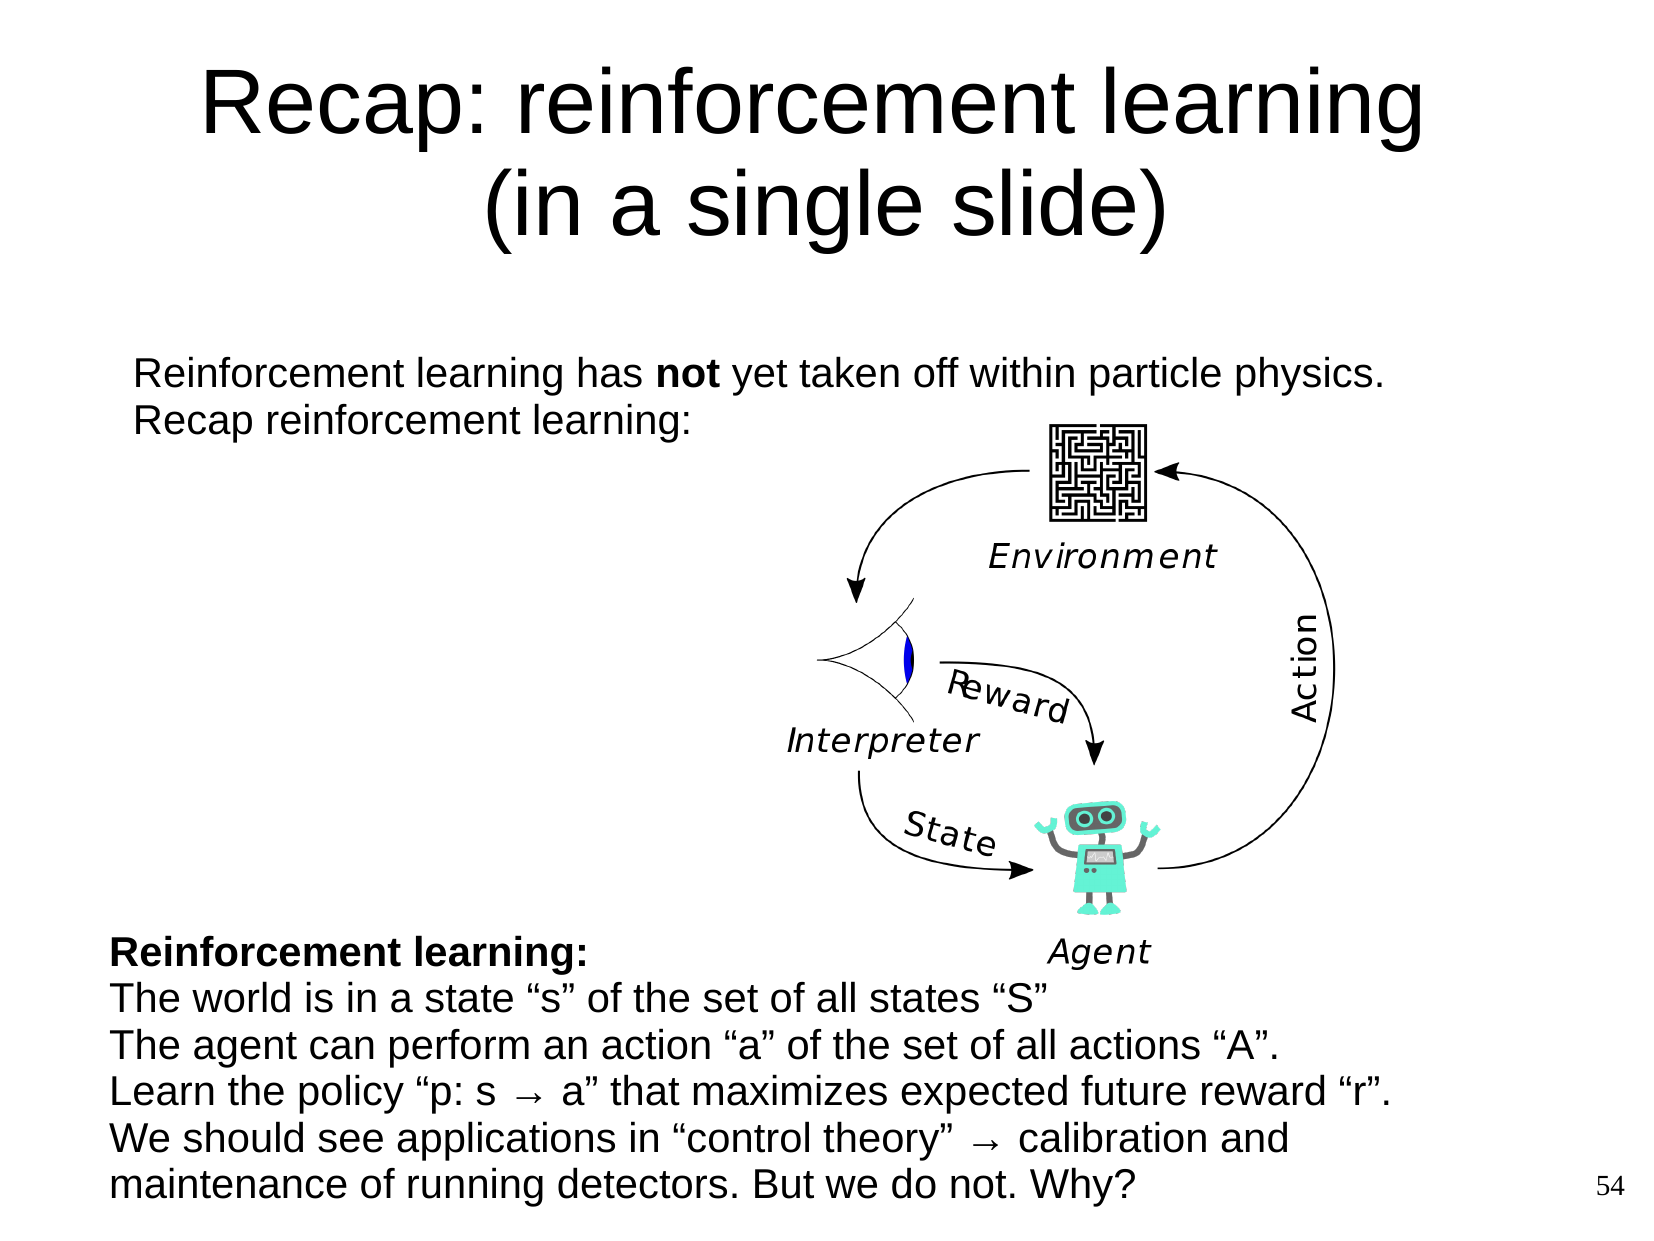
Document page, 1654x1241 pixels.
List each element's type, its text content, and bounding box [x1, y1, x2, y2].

title Recap: reinforcement learning (in a single slide) [82, 49, 1571, 257]
picture [767, 413, 1355, 921]
text_box Reinforcement learning: The world is in a state “s” of the set of all states “S” The agent can perform an action “a” of the set of all actions “A”. Learn the policy “p: s → a” that maximizes expected future reward “r”. We should see applications in “control theory” → calibration and maintenance of running detectors. But we do not. Why? [94, 921, 1536, 1215]
text_box Reinforcement learning has not yet taken off within particle physics. Recap reinforcement learning: [118, 342, 1536, 497]
